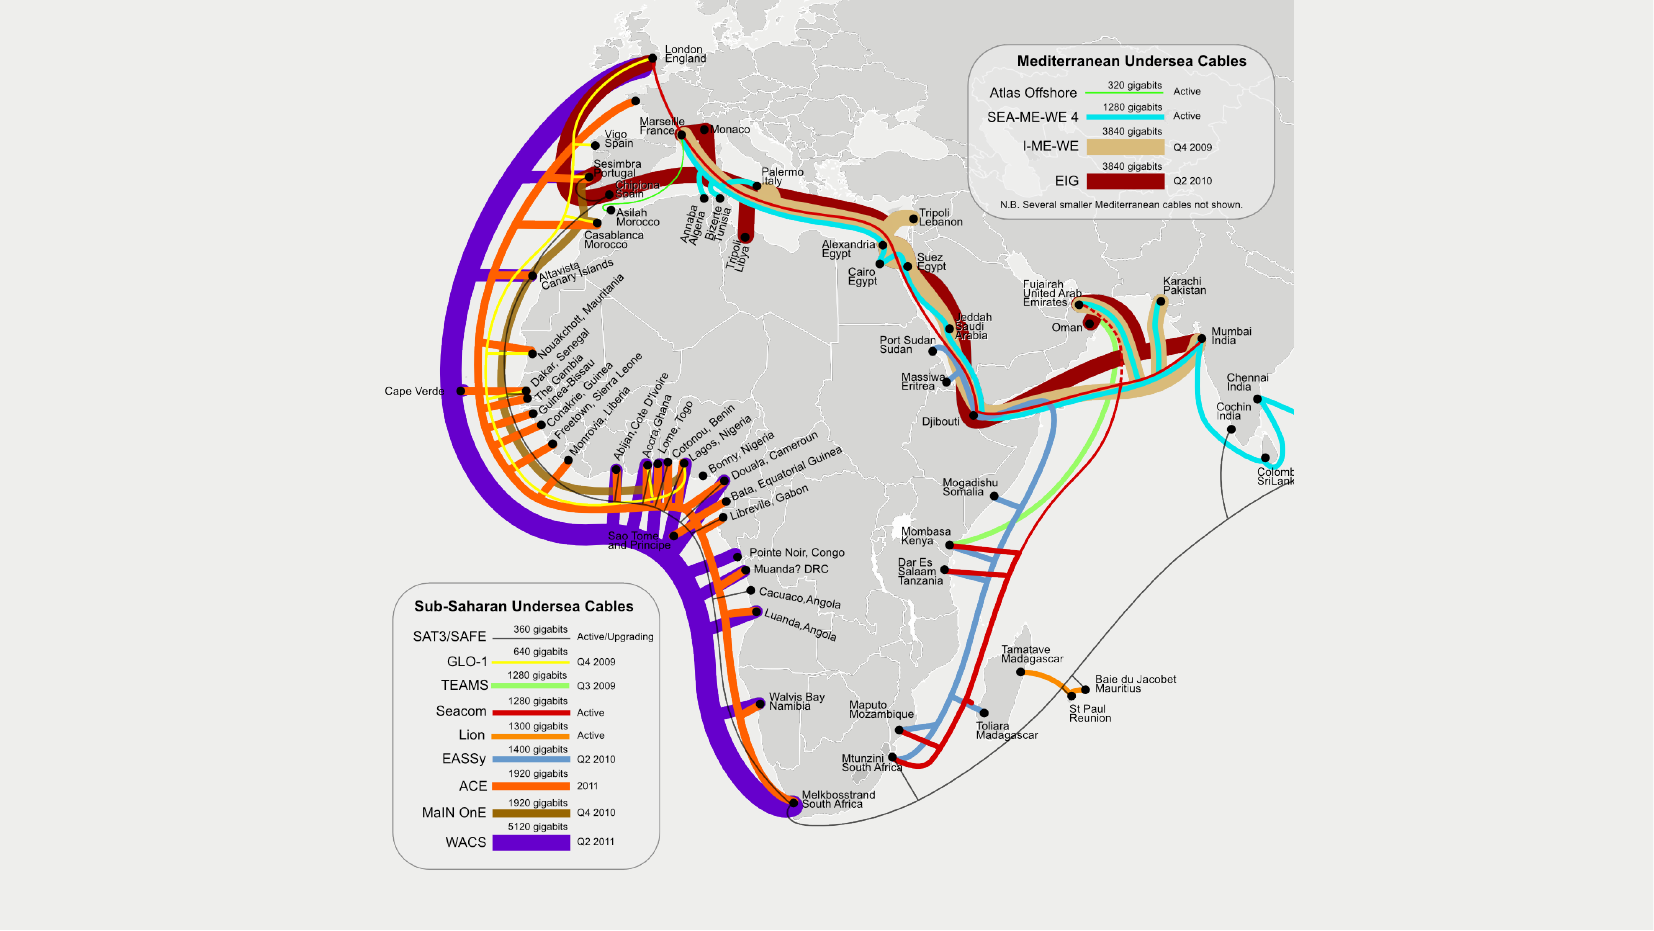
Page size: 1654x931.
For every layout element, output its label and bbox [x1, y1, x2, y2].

picture [363, 0, 1294, 931]
